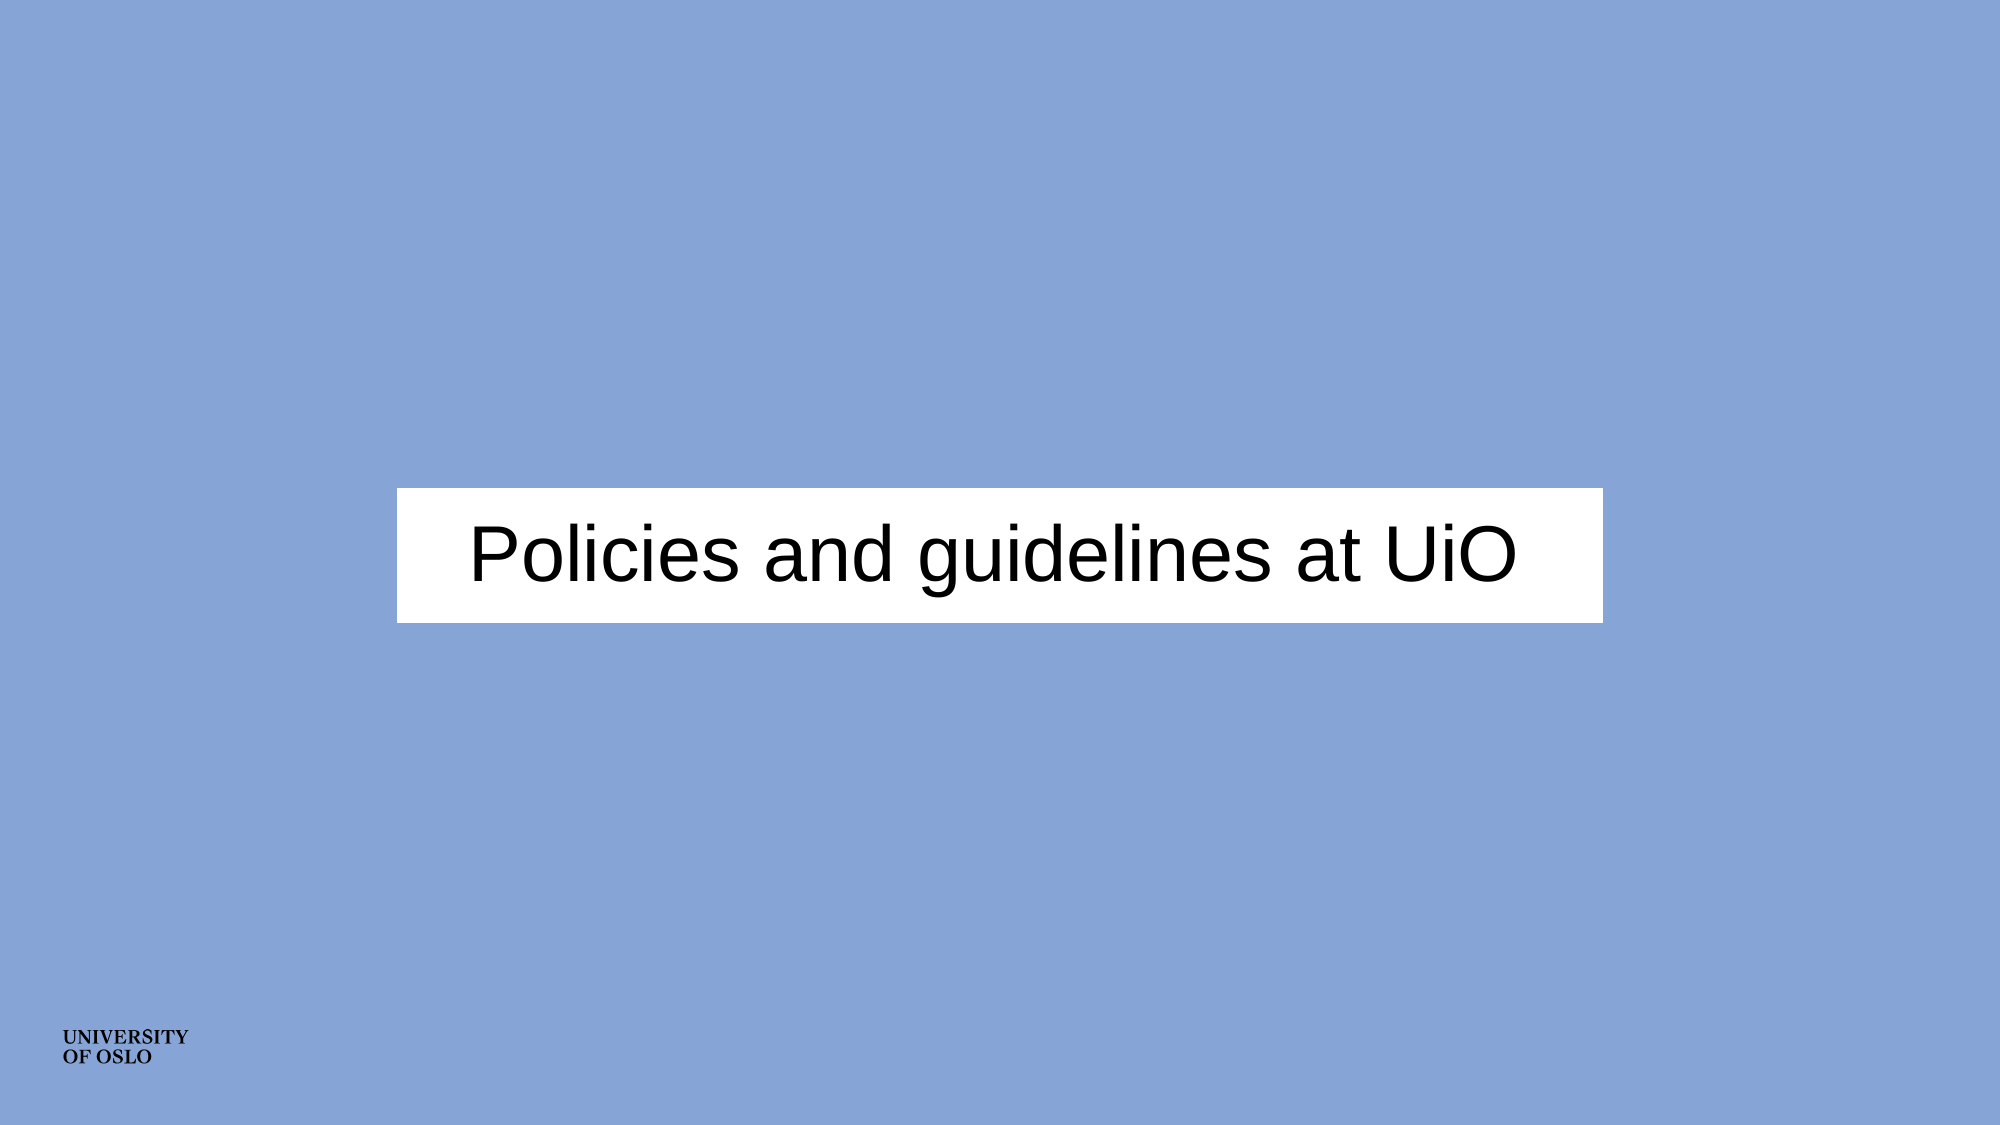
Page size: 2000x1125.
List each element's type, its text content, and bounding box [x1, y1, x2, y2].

picture [62, 1029, 189, 1064]
text_box [0, 0, 2000, 1125]
text_box Policies and guidelines at UiO [468, 509, 1521, 598]
